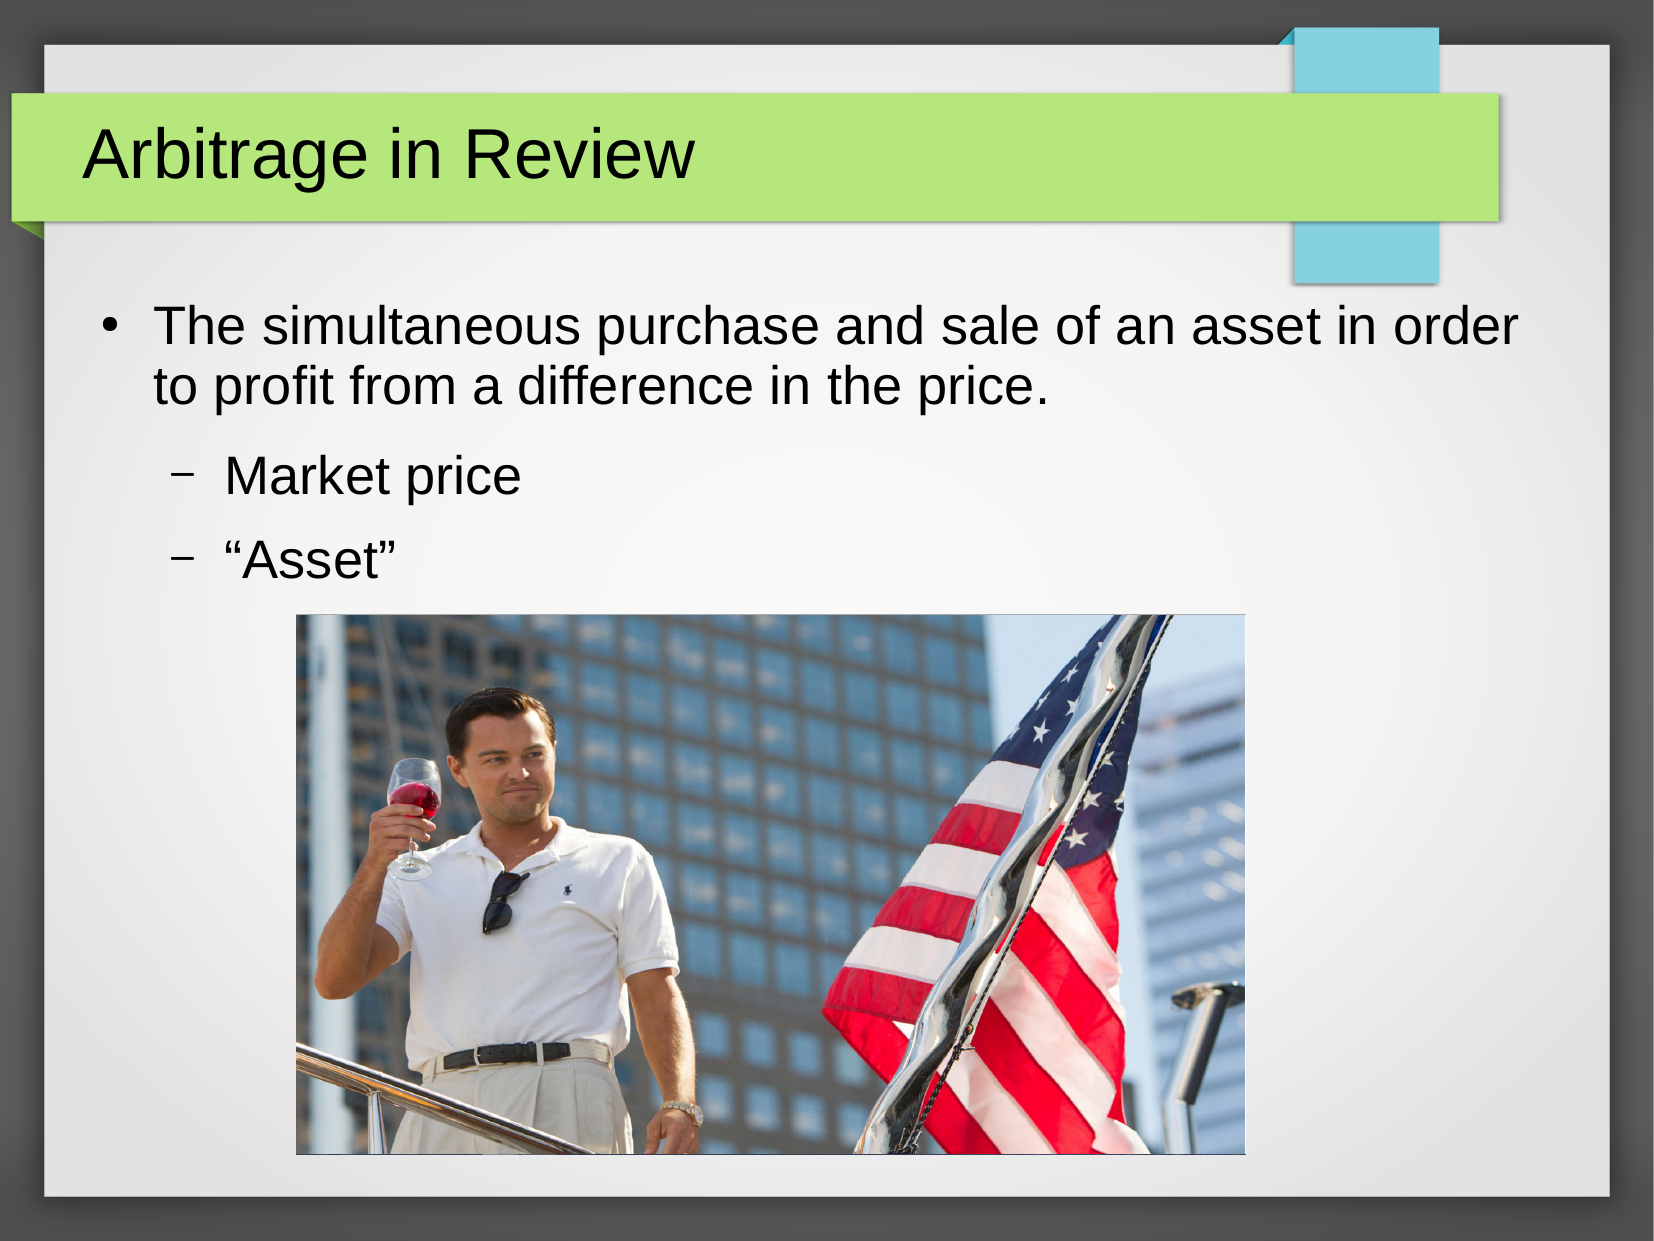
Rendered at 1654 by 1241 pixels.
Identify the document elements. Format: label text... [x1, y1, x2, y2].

list The simultaneous purchase and sale of an asset in order to profit from a difference in the price. Market price “Asset” [82, 295, 1571, 1015]
picture [0, 0, 1654, 1241]
title Arbitrage in Review [82, 94, 1264, 213]
